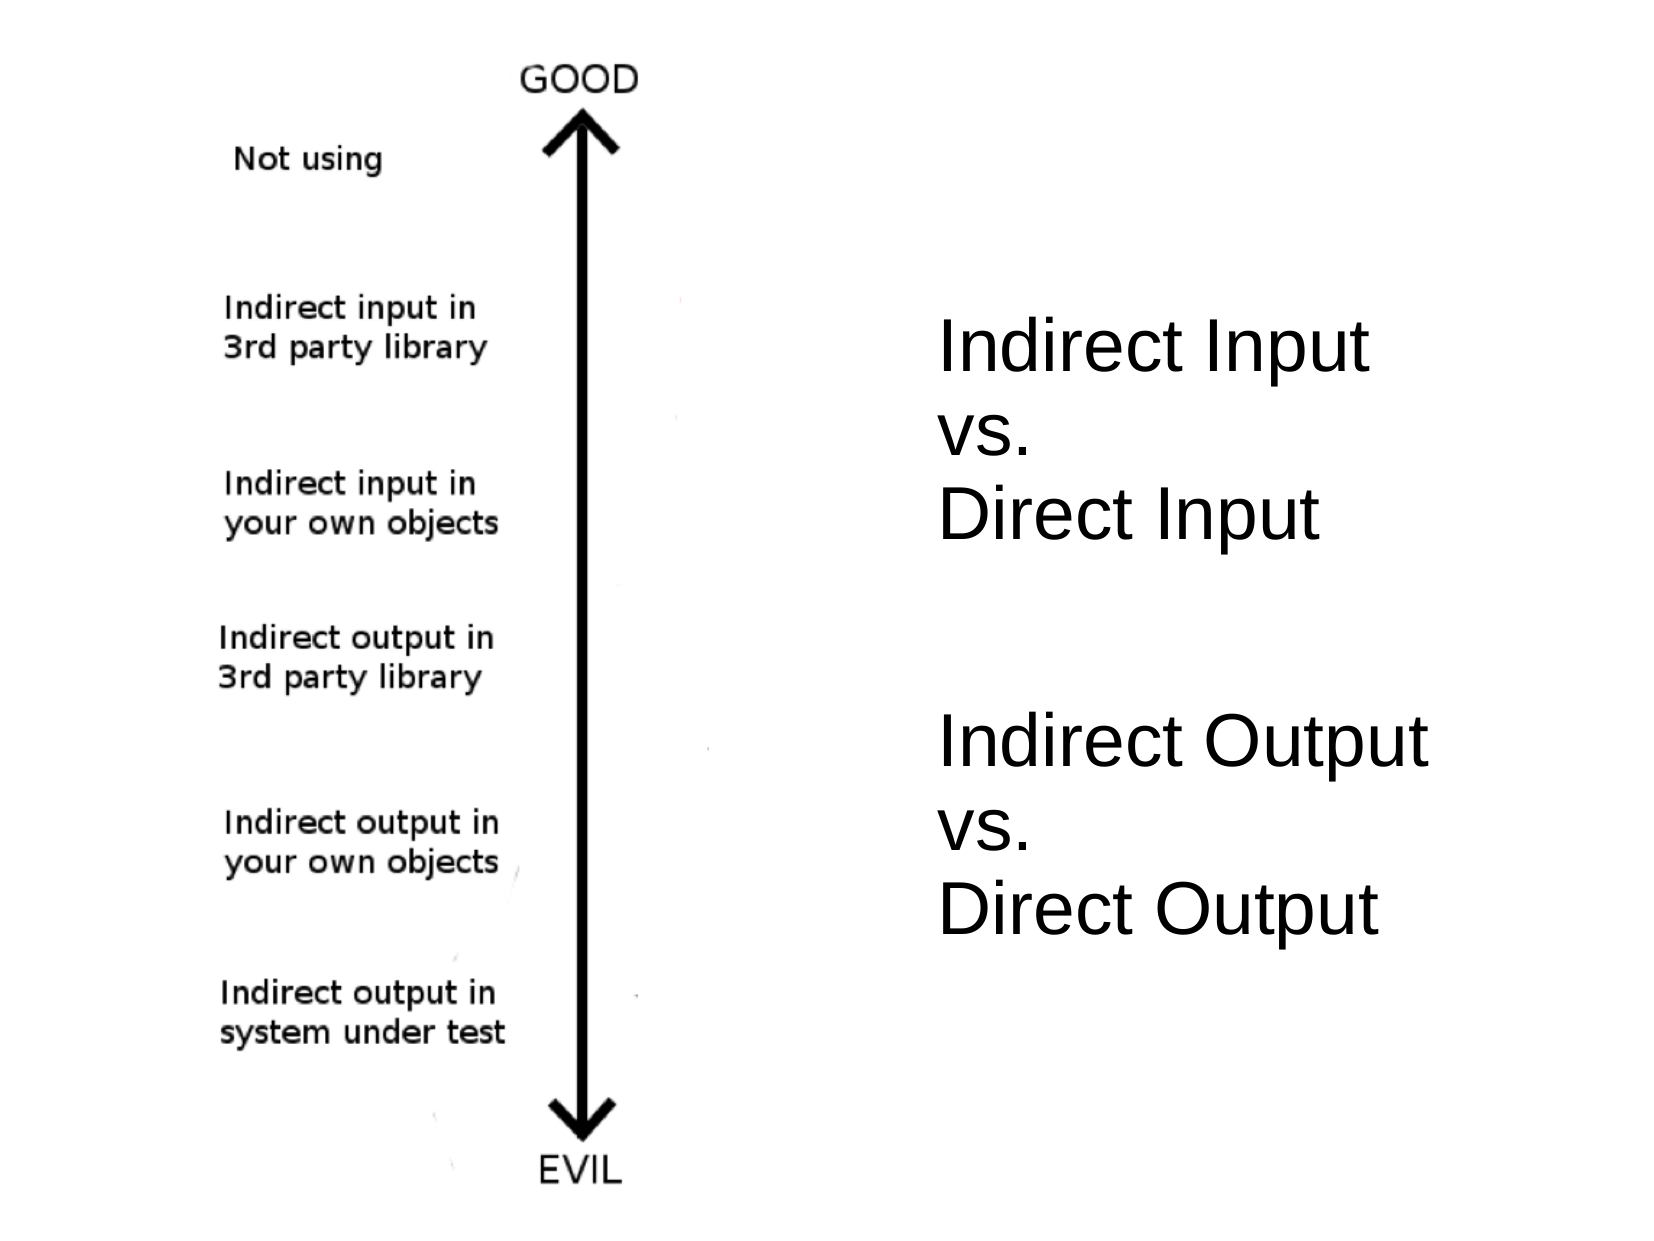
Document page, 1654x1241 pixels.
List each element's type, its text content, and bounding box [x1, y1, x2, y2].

picture [201, 34, 709, 1206]
list Indirect Input vs. Direct Input Indirect Output vs. Direct Output [937, 204, 1560, 1051]
